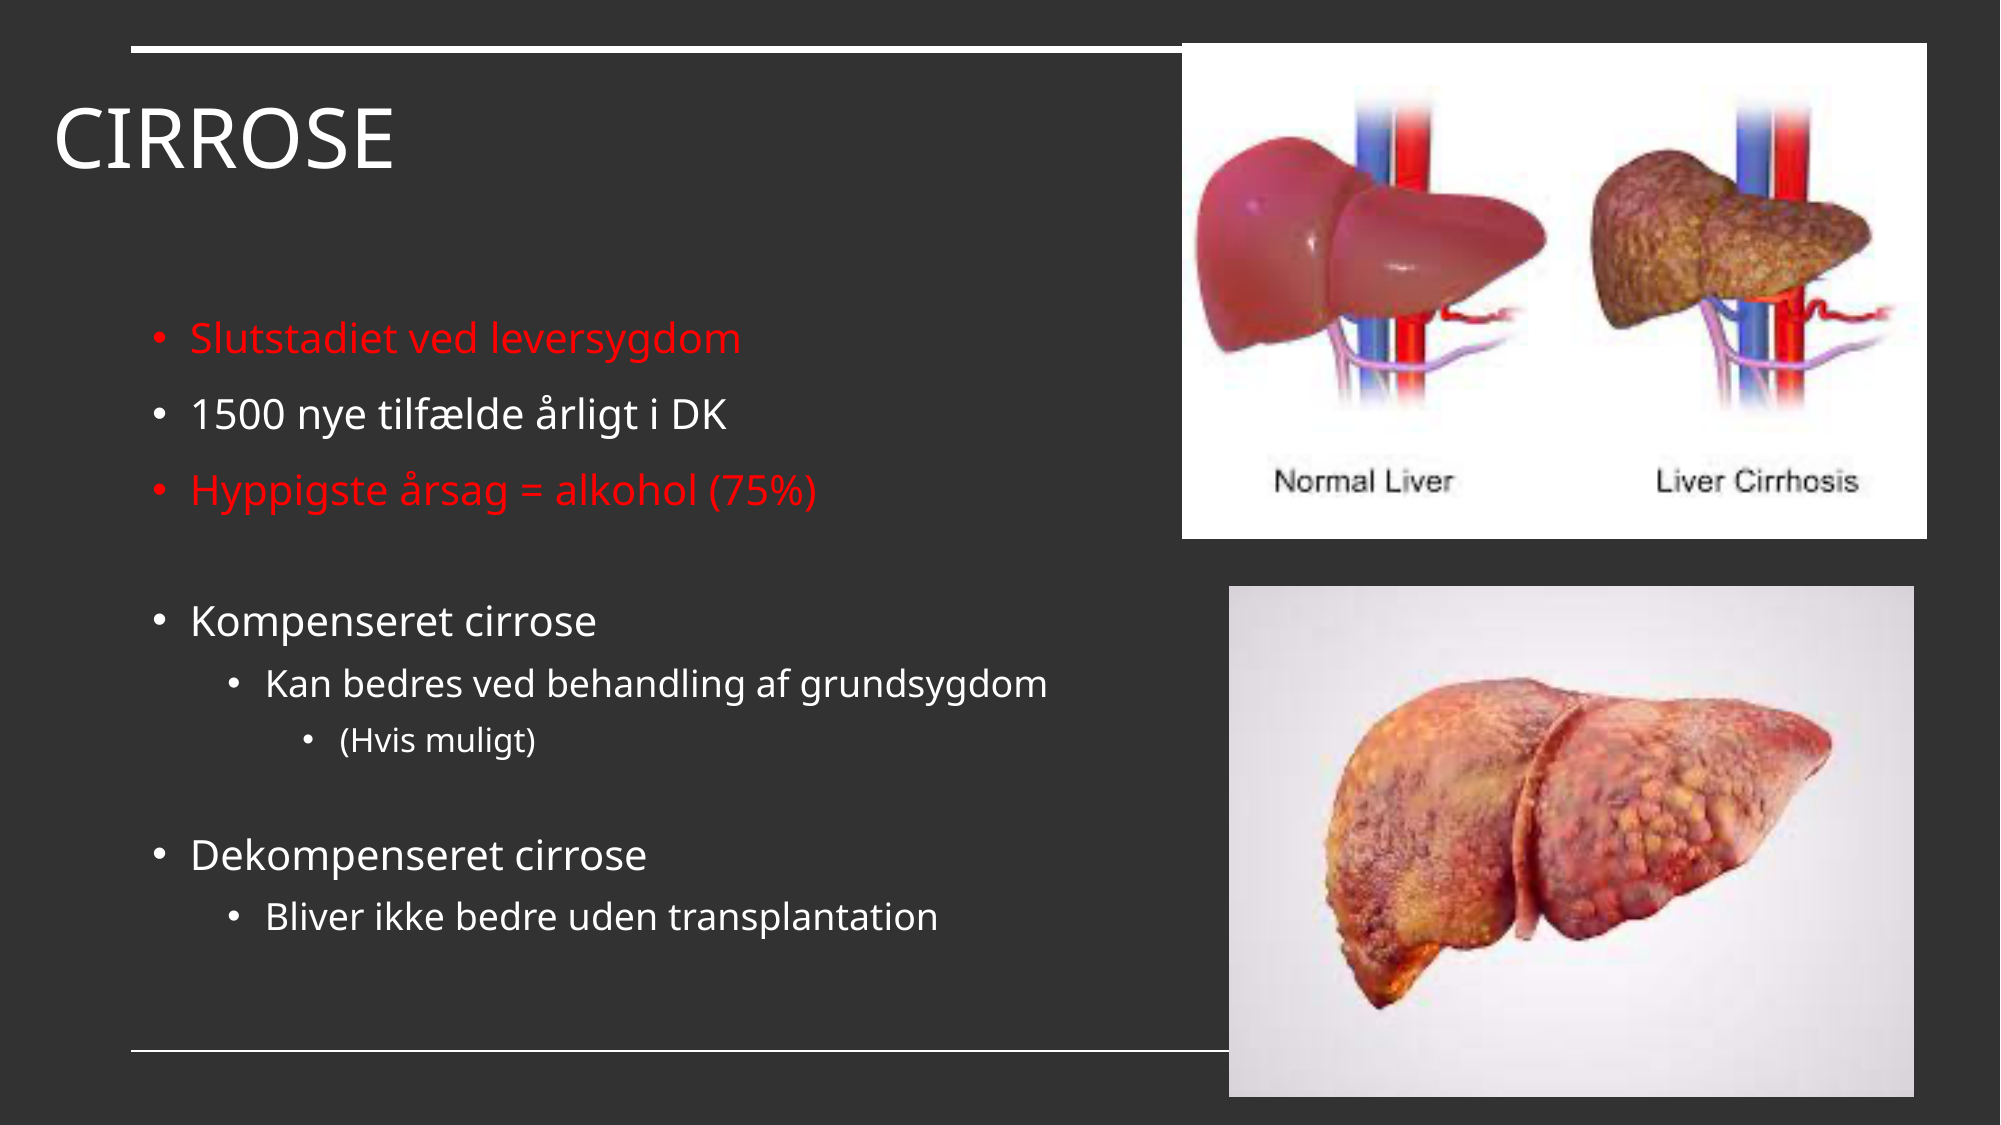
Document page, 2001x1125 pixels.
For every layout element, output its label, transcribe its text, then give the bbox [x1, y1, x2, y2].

list Slutstadiet ved leversygdom 1500 nye tilfælde årligt i DK Hyppigste årsag = alkohol (75%) Kompenseret cirrose Kan bedres ved behandling af grundsygdom (Hvis muligt) Dekompenseret cirrose Bliver ikke bedre uden transplantation [137, 299, 1340, 1014]
picture [1229, 586, 1914, 1097]
title Cirrose [37, 77, 1182, 292]
picture [1182, 43, 1927, 539]
